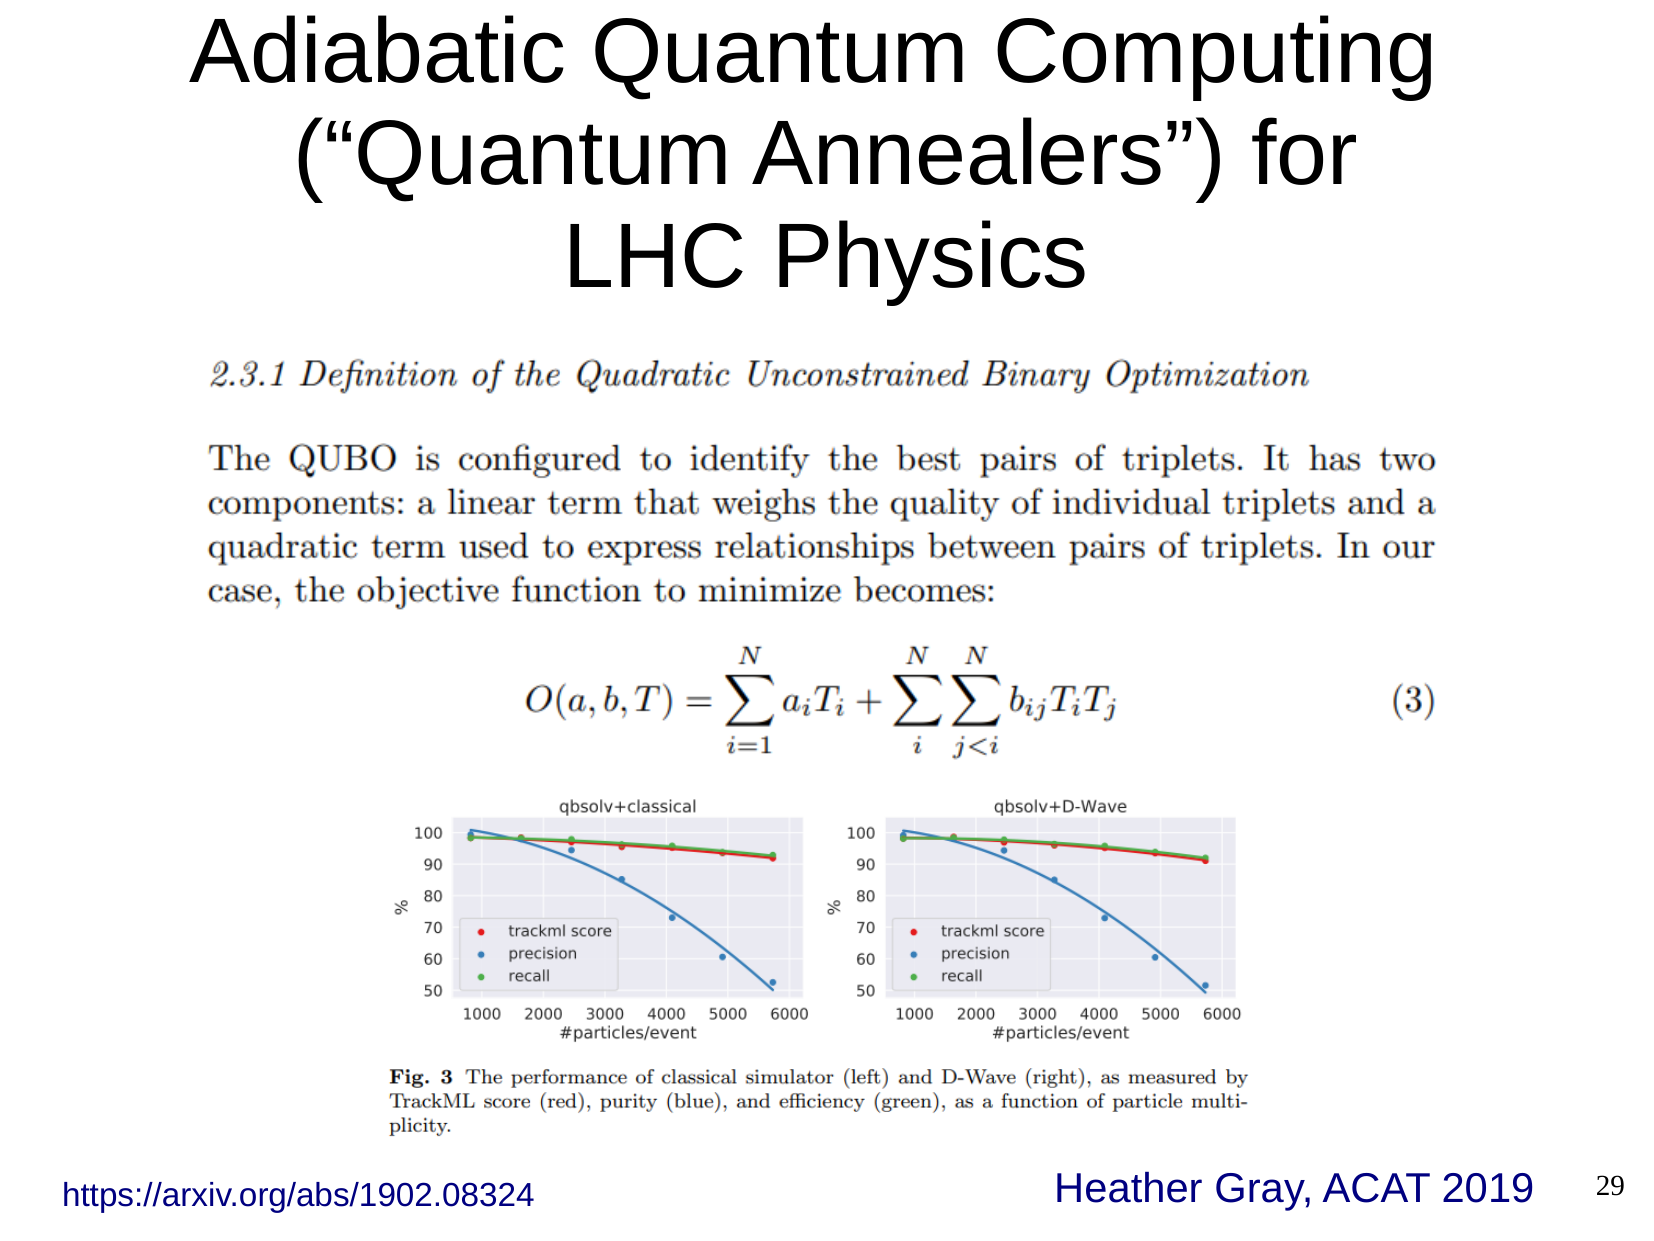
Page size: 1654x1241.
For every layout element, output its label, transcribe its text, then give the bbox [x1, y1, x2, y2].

title Adiabatic Quantum Computing (“Quantum Annealers”) for LHC Physics [82, 0, 1571, 307]
text_box https://arxiv.org/abs/1902.08324 [47, 1169, 638, 1241]
text_box Heather Gray, ACAT 2019 [1039, 1157, 1571, 1219]
picture [197, 342, 1483, 1146]
